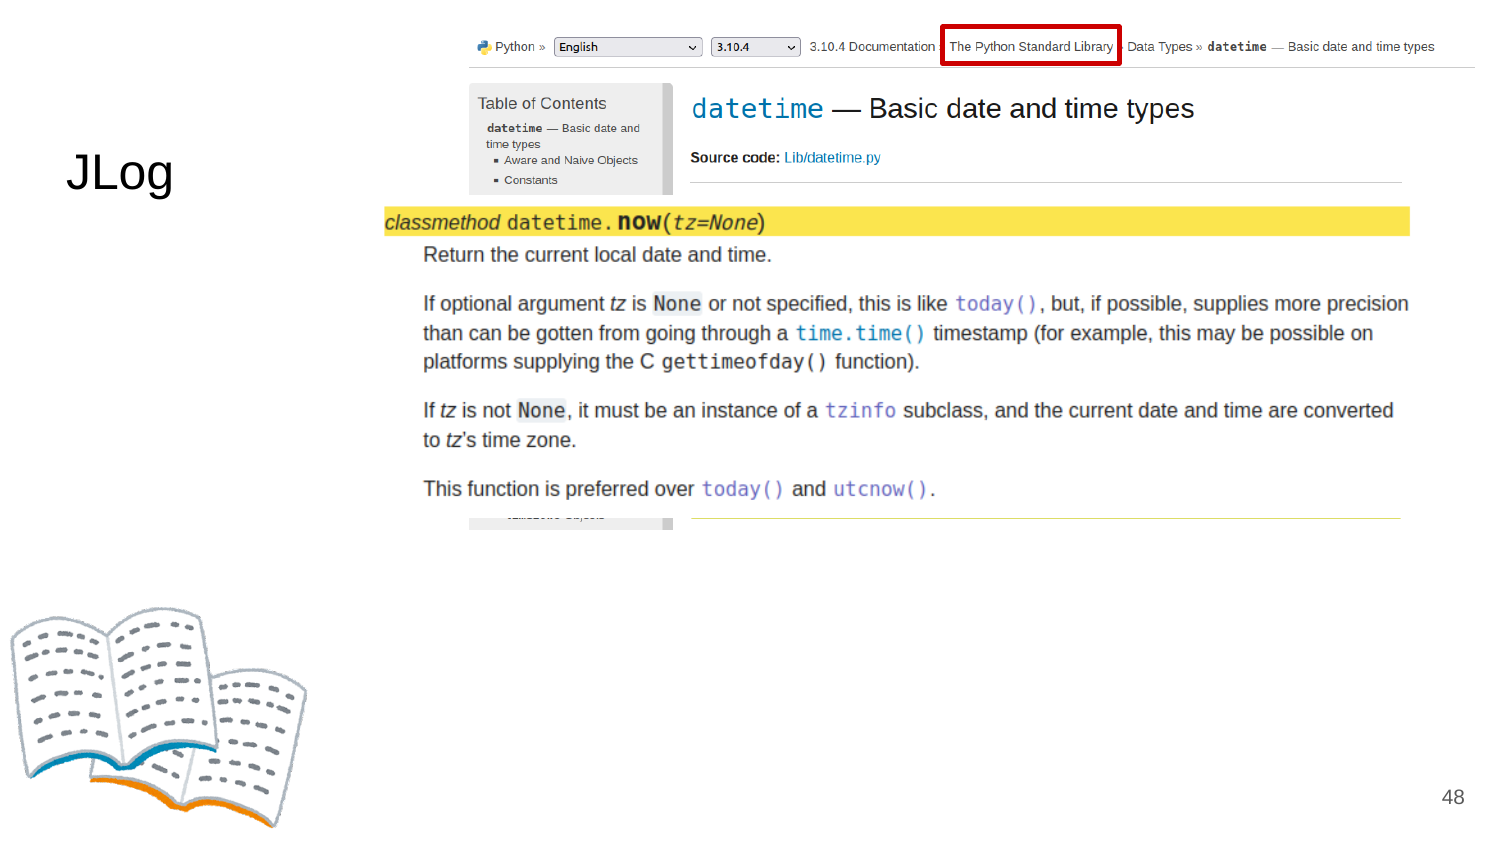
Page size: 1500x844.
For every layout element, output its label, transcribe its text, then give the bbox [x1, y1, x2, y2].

slide_number <number> [1389, 764, 1480, 830]
title JLog [51, 91, 461, 216]
picture [945, 29, 1117, 61]
picture [373, 24, 1475, 530]
picture [0, 586, 316, 844]
